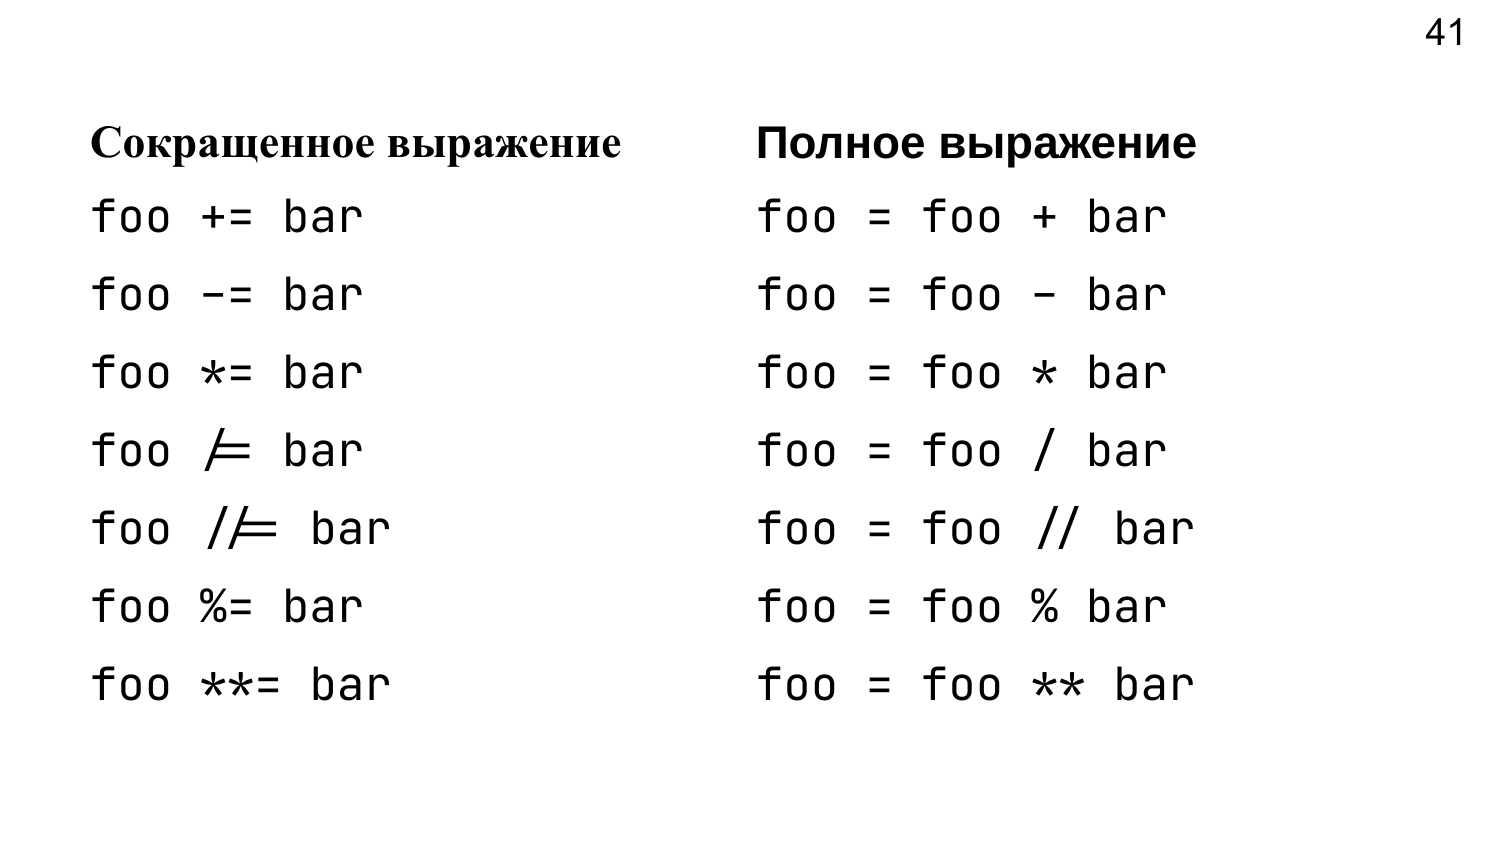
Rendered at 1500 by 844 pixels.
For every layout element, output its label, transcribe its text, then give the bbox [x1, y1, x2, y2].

table_cell foo /= bar [75, 414, 741, 492]
table_cell foo //= bar [75, 492, 741, 570]
table_cell foo **= bar [75, 648, 741, 726]
table_header Полное выражение [741, 110, 1441, 180]
table_cell foo = foo * bar [741, 336, 1441, 414]
table_cell foo = foo ** bar [741, 648, 1441, 726]
table_header Сокращенное выражение [75, 110, 741, 180]
table_cell foo = foo + bar [741, 180, 1441, 258]
table_cell foo *= bar [75, 336, 741, 414]
table_cell foo %= bar [75, 570, 741, 648]
table_cell foo += bar [75, 180, 741, 258]
table_cell foo = foo % bar [741, 570, 1441, 648]
table_cell foo -= bar [75, 258, 741, 336]
table_cell foo = foo / bar [741, 414, 1441, 492]
table_cell foo = foo - bar [741, 258, 1441, 336]
table_cell foo = foo // bar [741, 492, 1441, 570]
